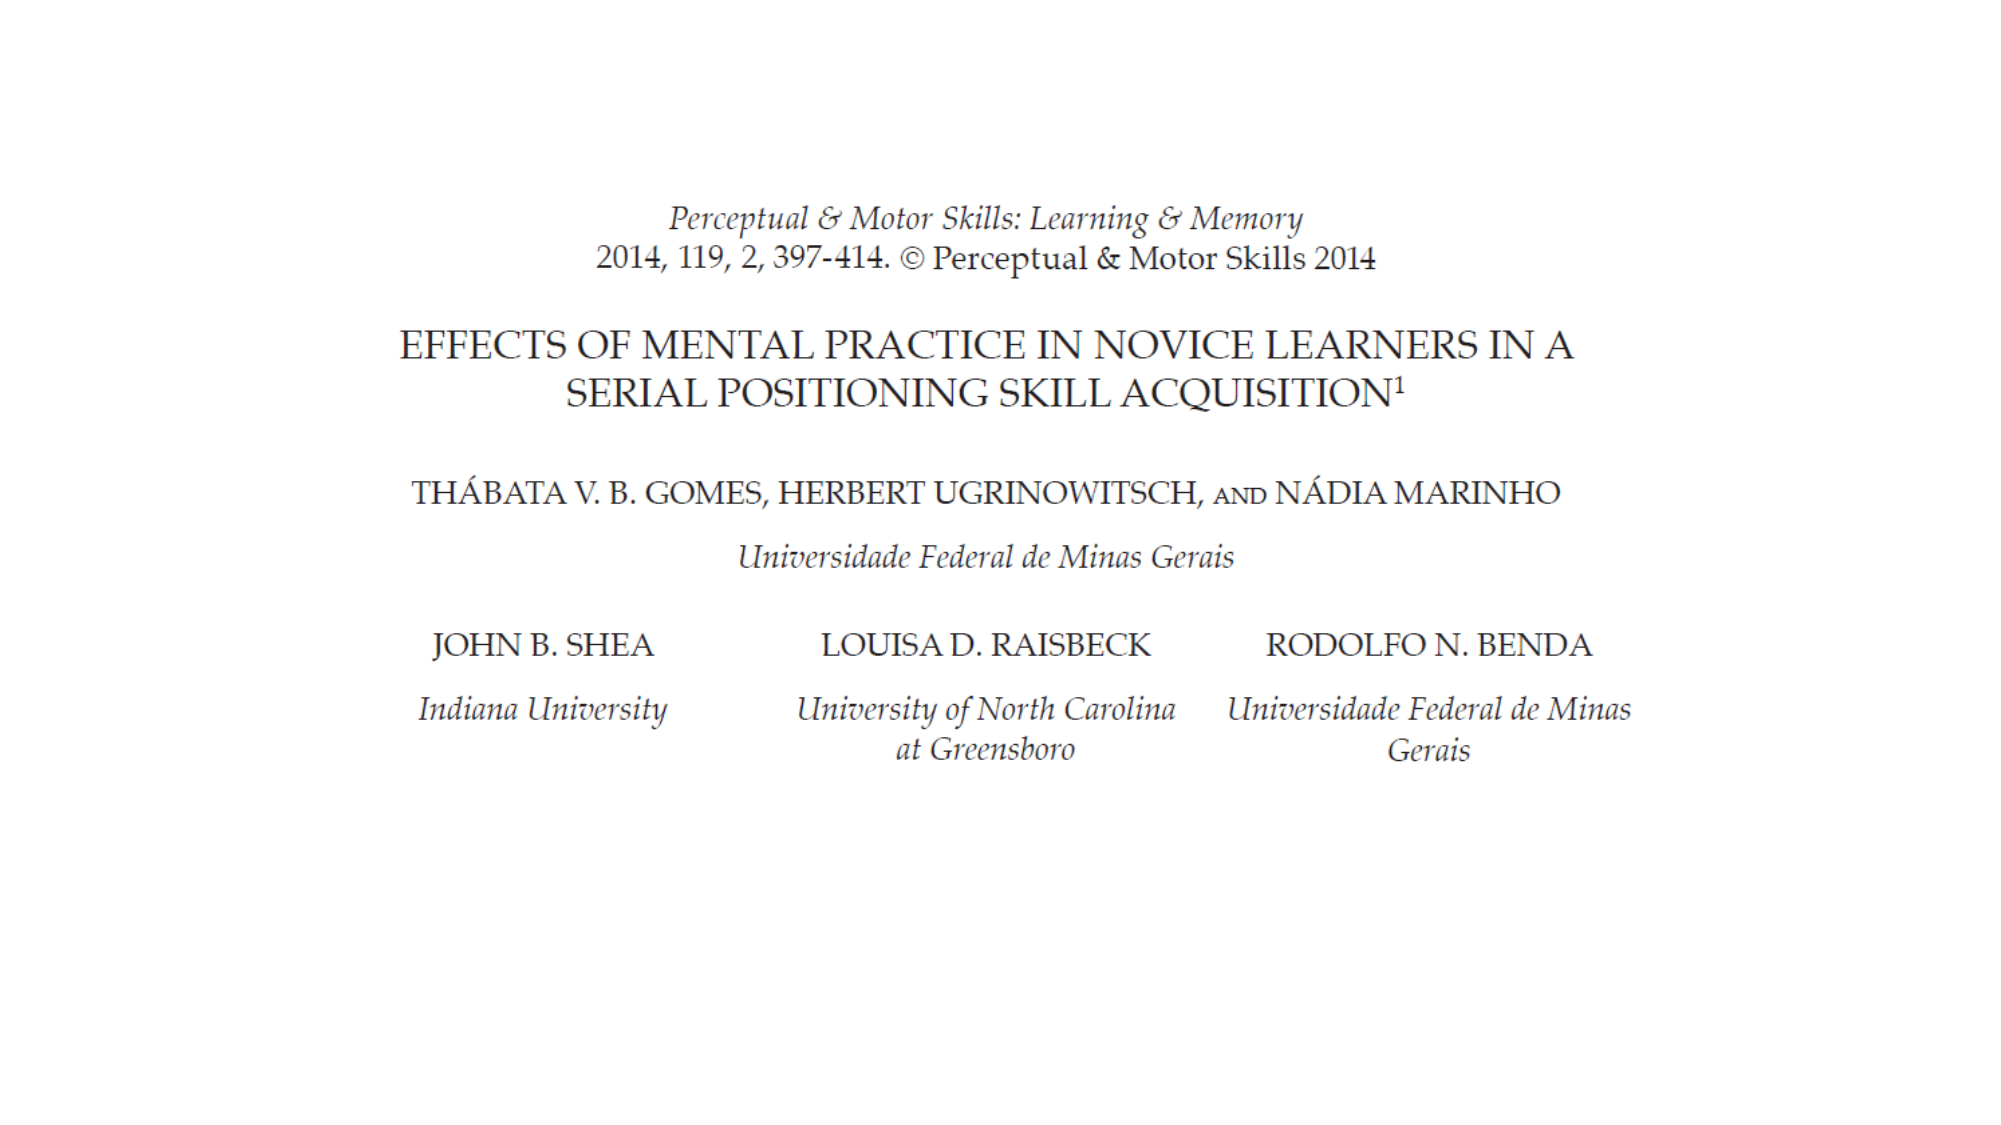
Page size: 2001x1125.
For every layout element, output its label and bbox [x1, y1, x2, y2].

picture [297, 116, 1677, 787]
